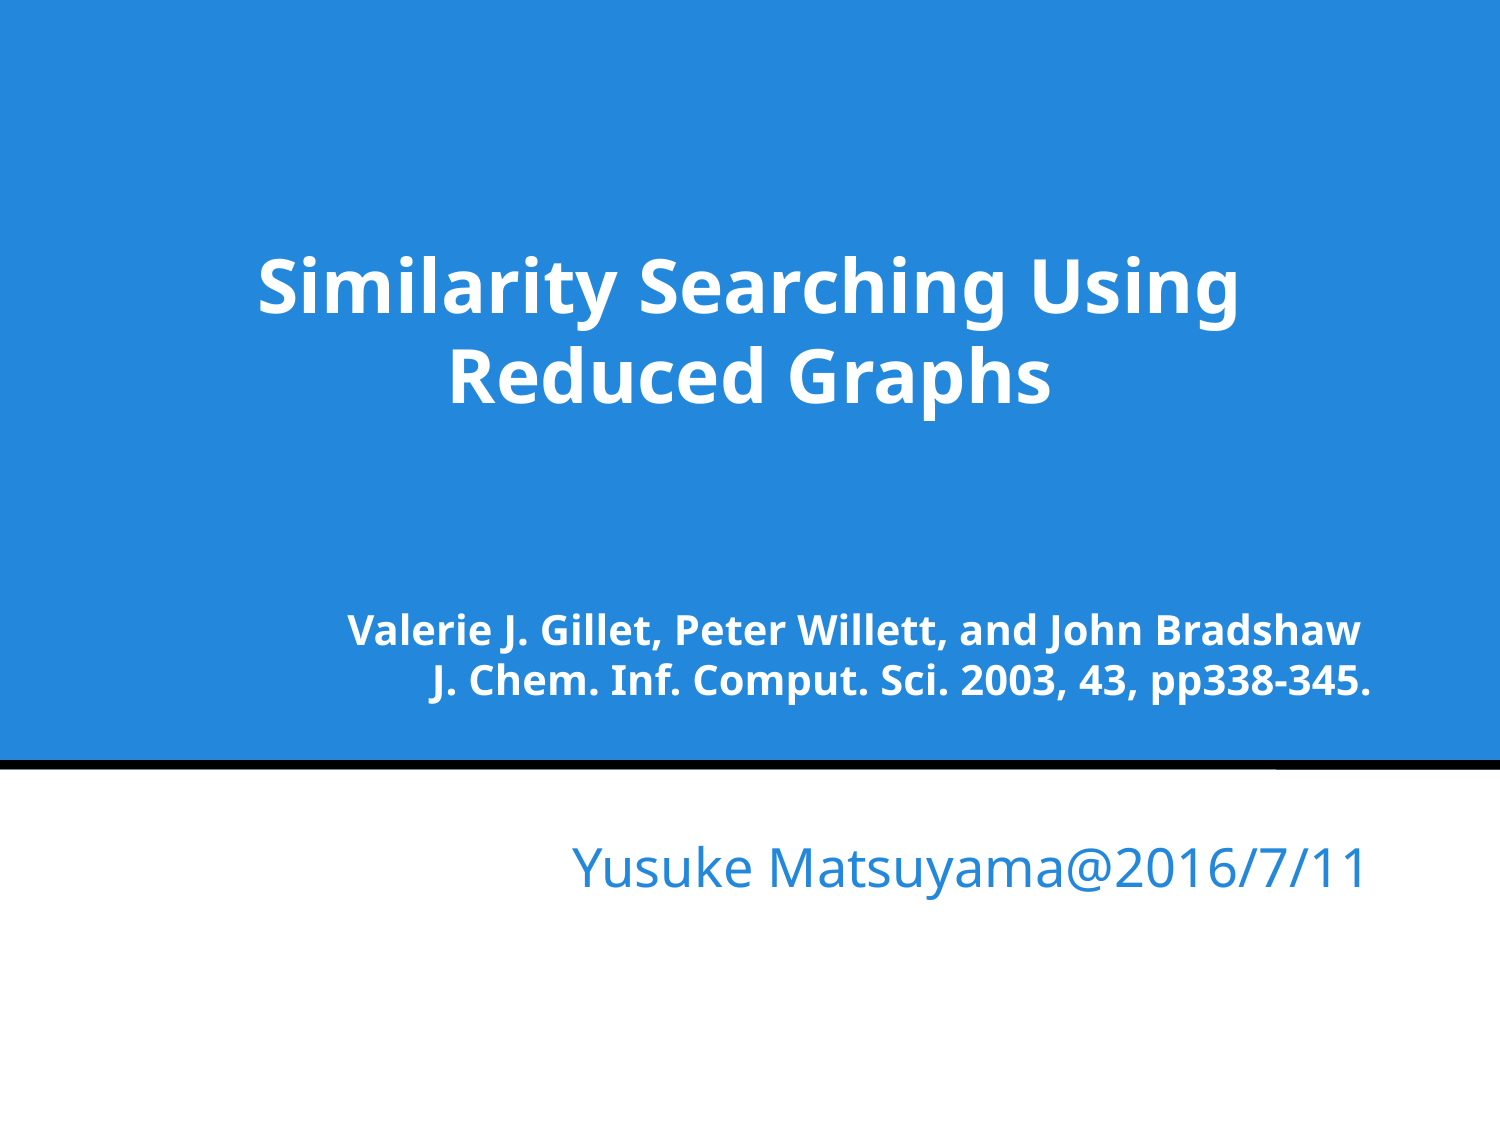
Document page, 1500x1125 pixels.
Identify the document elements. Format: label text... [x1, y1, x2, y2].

text_box Similarity Searching Using Reduced Graphs Valerie J. Gillet, Peter Willett, and John Bradshaw J. Chem. Inf. Comput. Sci. 2003, 43, pp338-345. [112, 358, 1388, 719]
text_box Yusuke Matsuyama@2016/7/11 [112, 818, 1388, 988]
